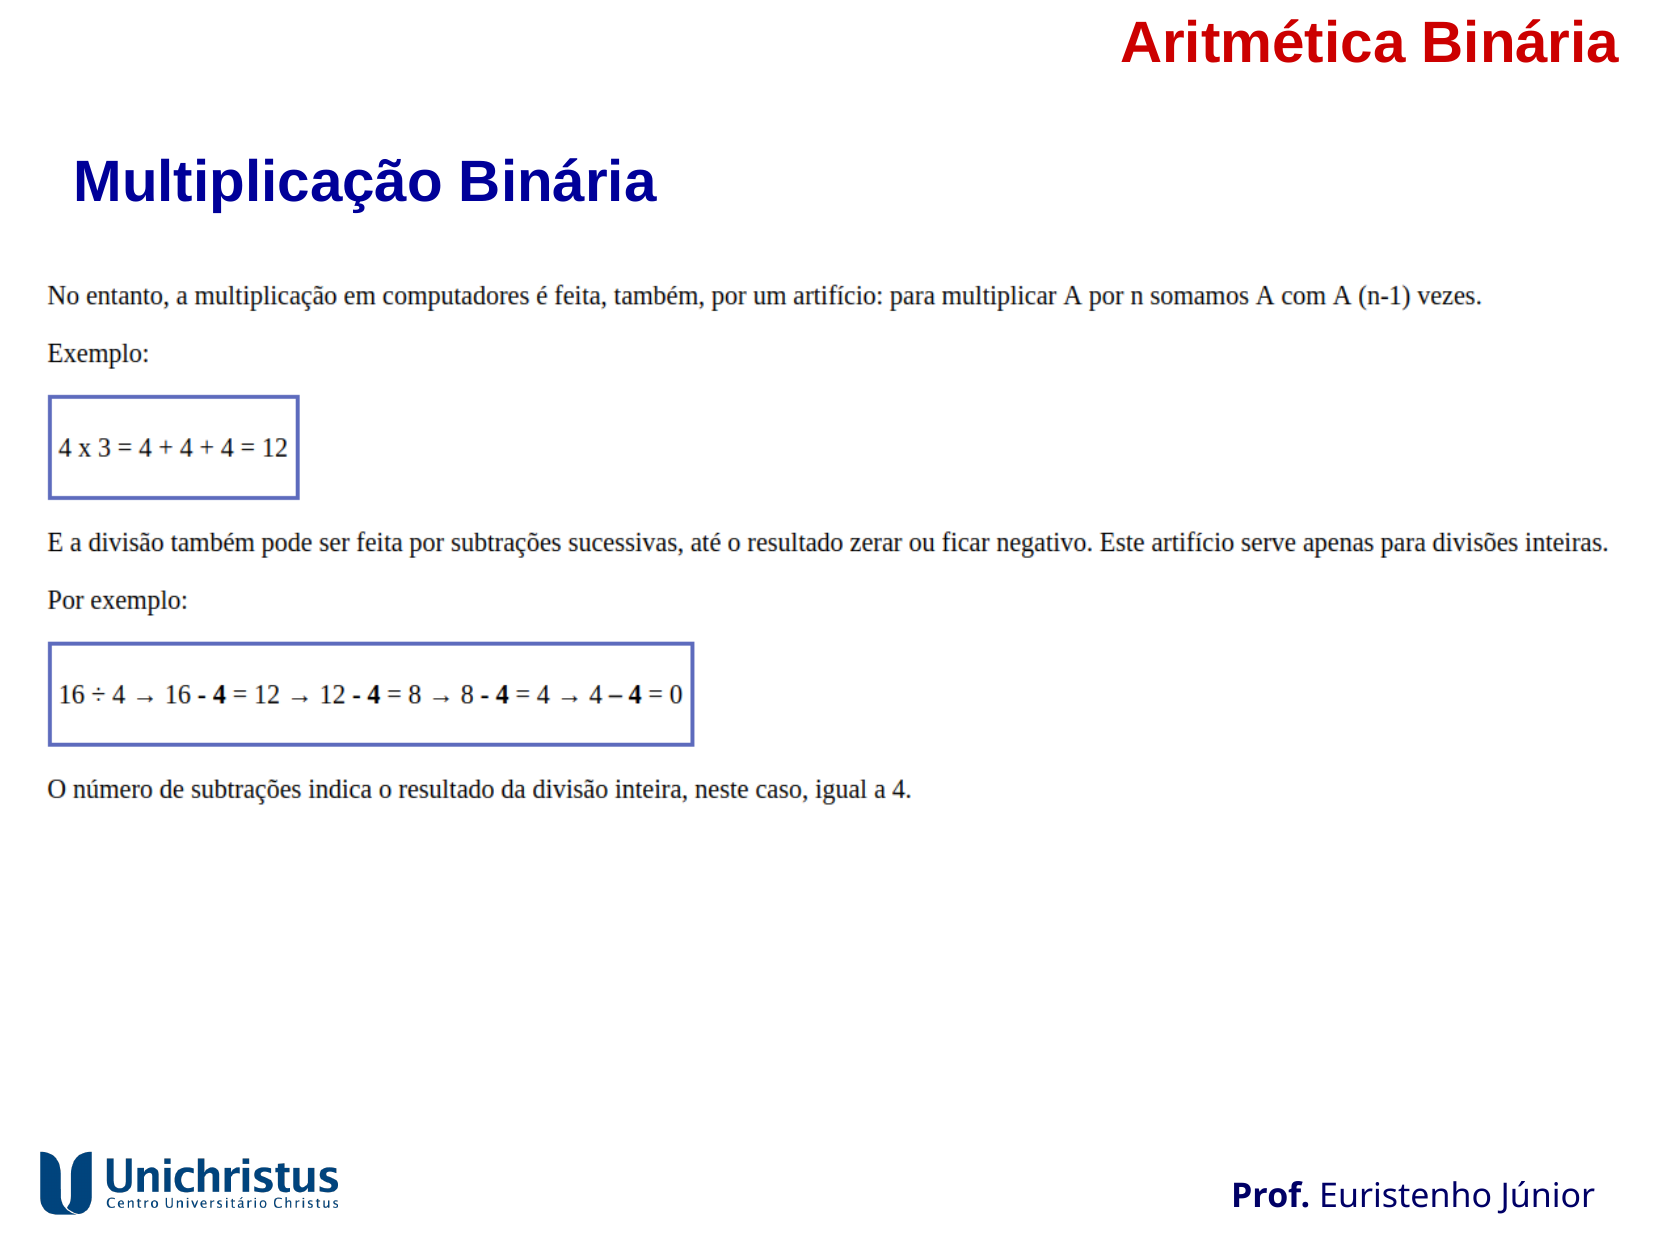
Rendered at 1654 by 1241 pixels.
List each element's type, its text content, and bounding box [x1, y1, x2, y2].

text_box Aritmética Binária [1105, 2, 1654, 95]
text_box Multiplicação Binária [59, 141, 673, 234]
picture [35, 273, 1619, 827]
picture [35, 1148, 343, 1217]
text_box Prof. Euristenho Júnior [1216, 1163, 1654, 1224]
